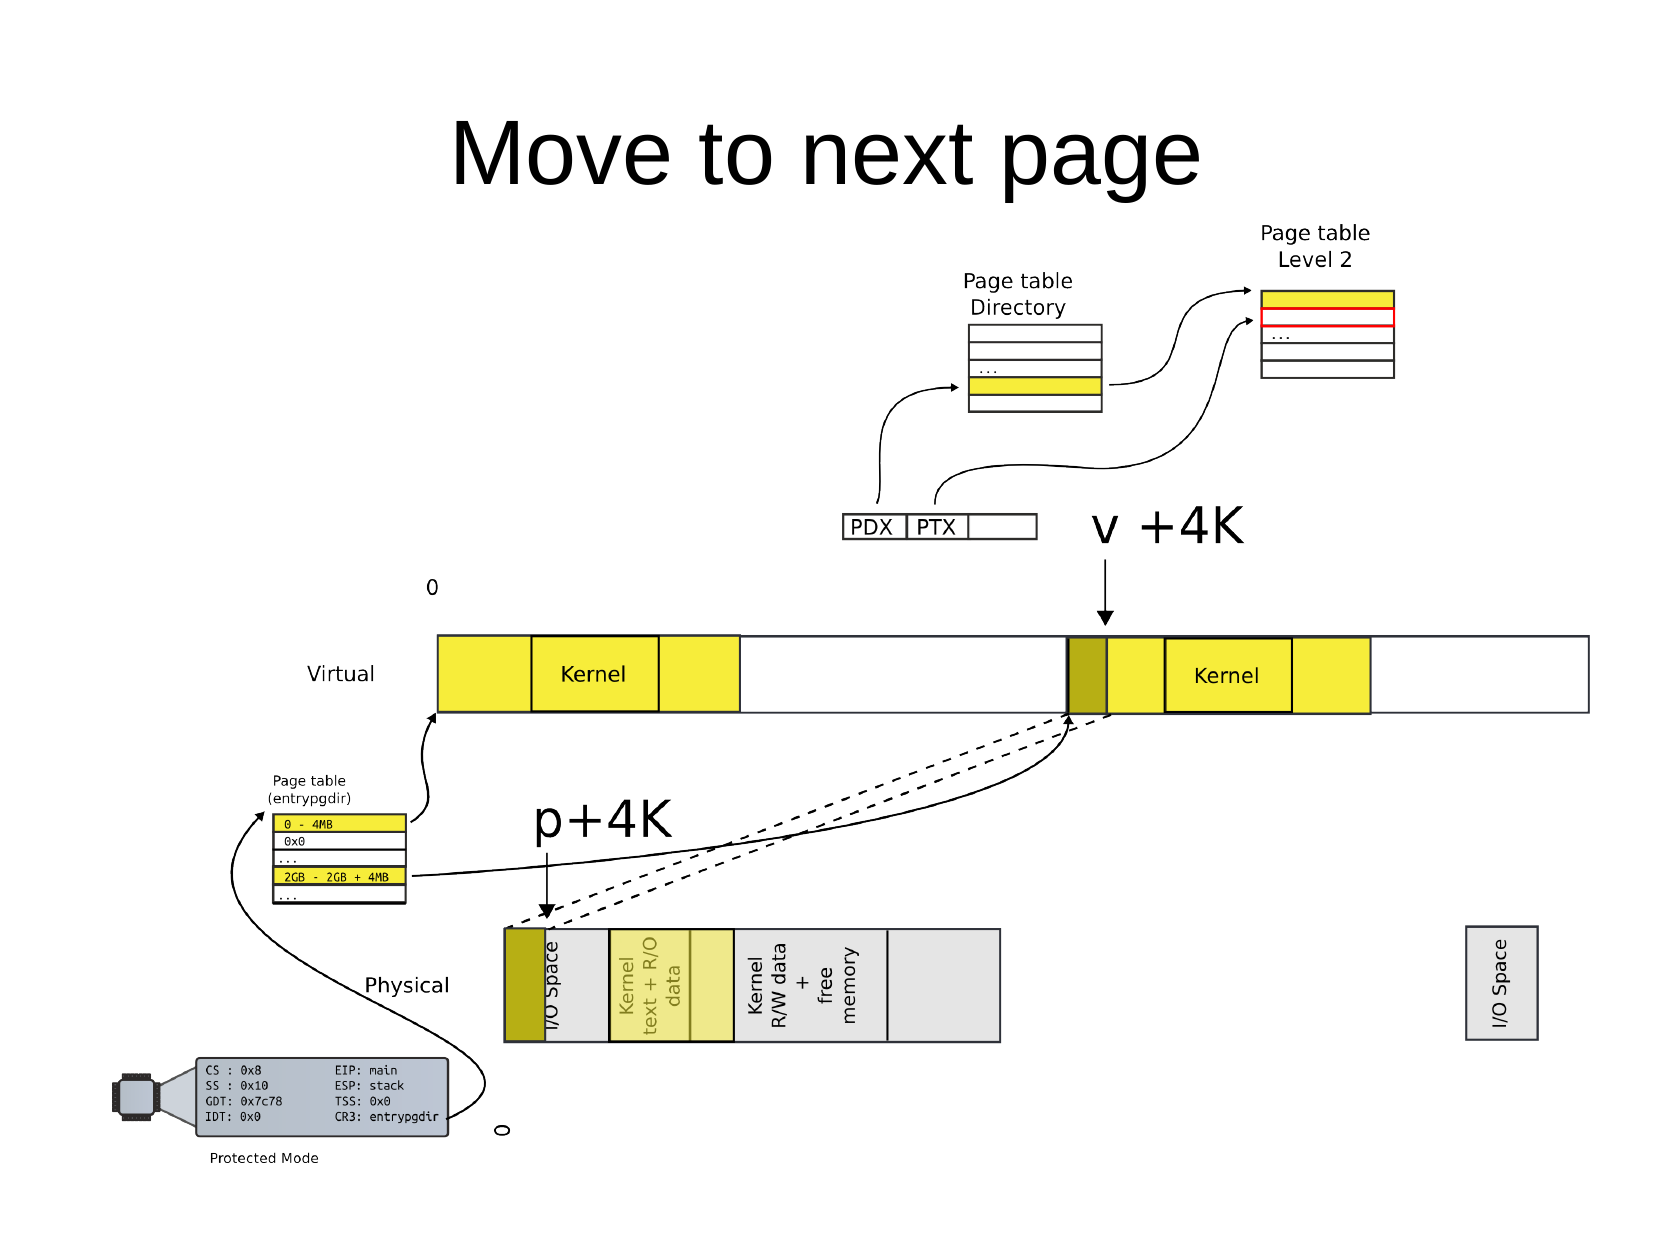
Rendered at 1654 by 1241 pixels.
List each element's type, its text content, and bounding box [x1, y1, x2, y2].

title Move to next page [82, 49, 1571, 257]
picture [112, 224, 1590, 1163]
